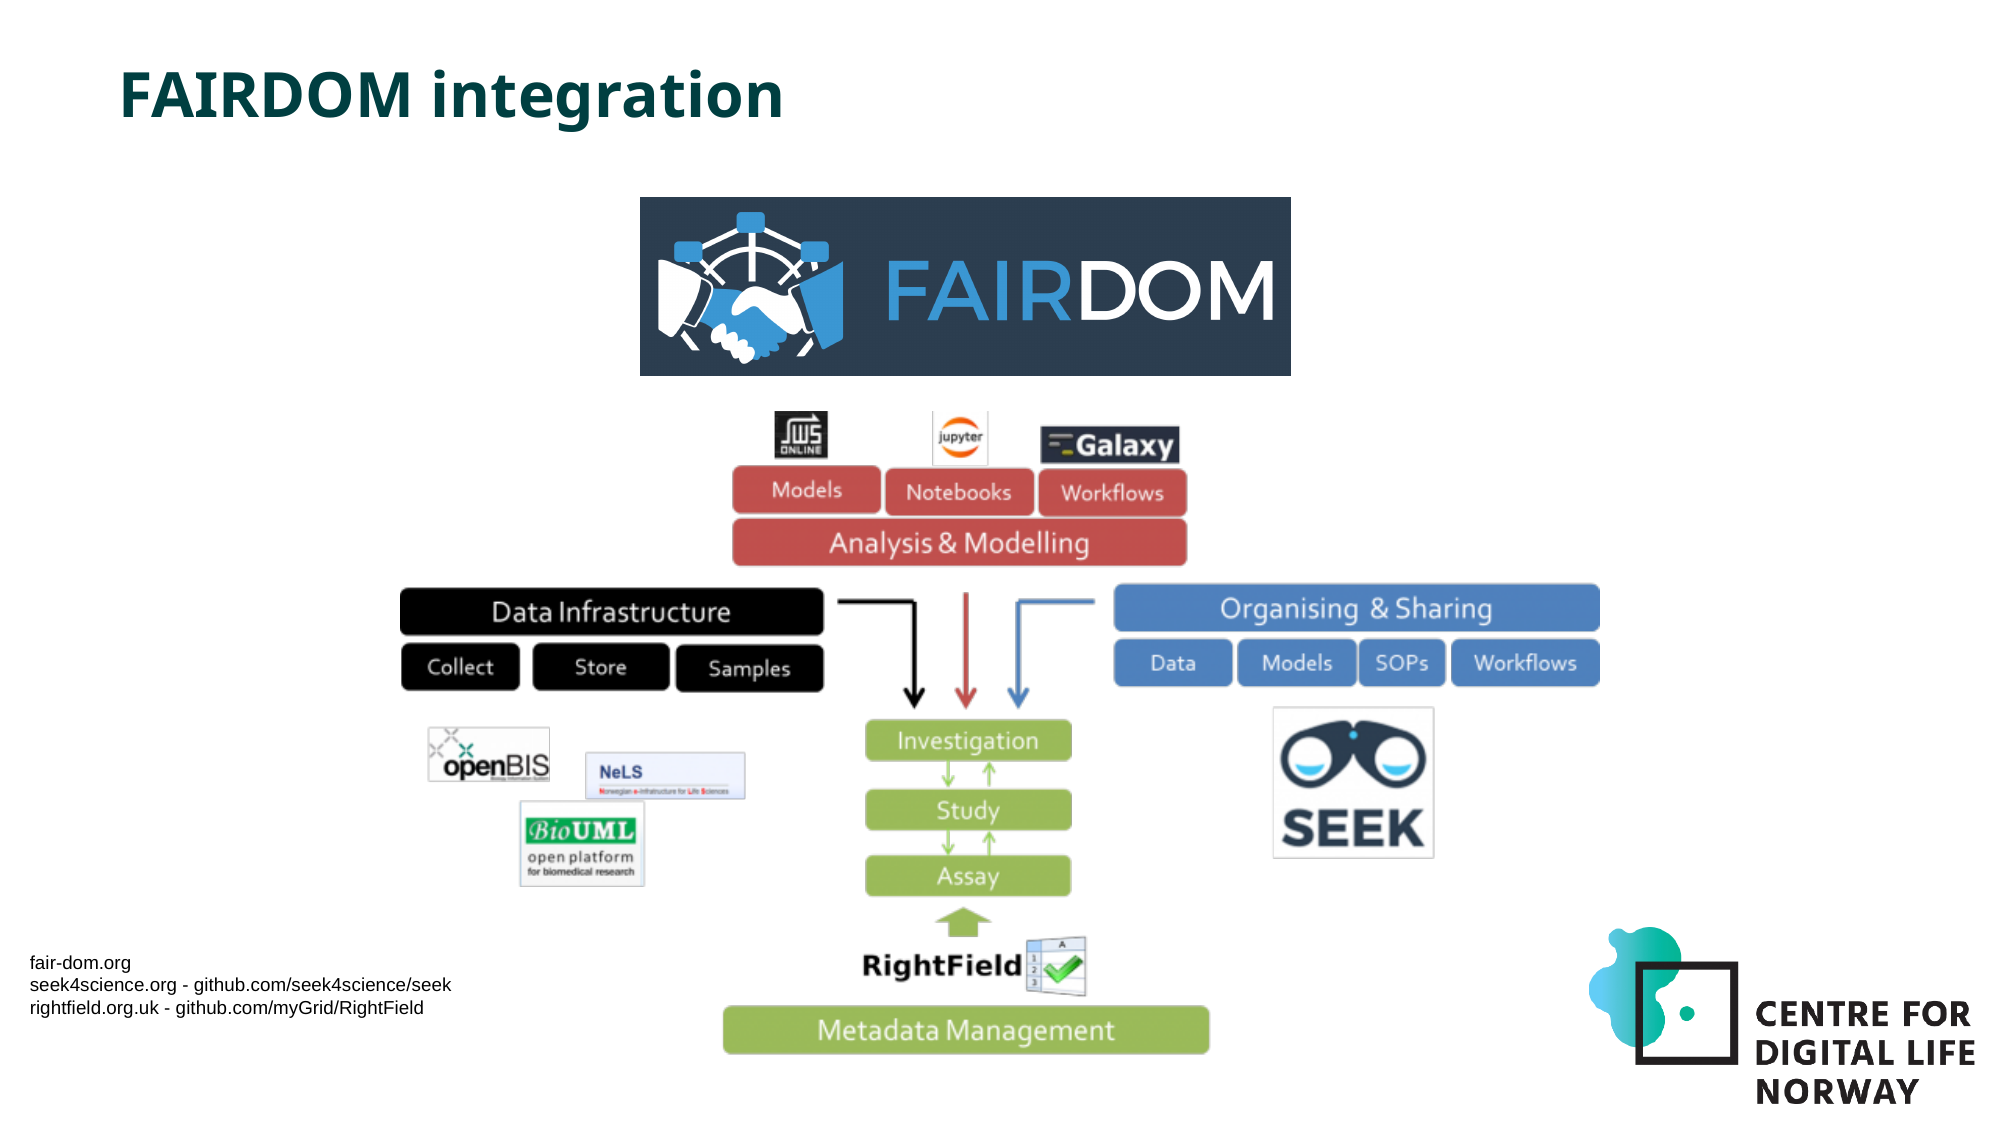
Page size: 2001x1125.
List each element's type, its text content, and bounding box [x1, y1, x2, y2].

text_box FAIRDOM integration [118, 54, 1902, 161]
text_box fair-dom.org seek4science.org - github.com/seek4science/seek rightfield.org.uk - github.com/myGrid/RightField [18, 944, 614, 1093]
picture [640, 197, 1291, 376]
picture [400, 411, 1980, 1110]
